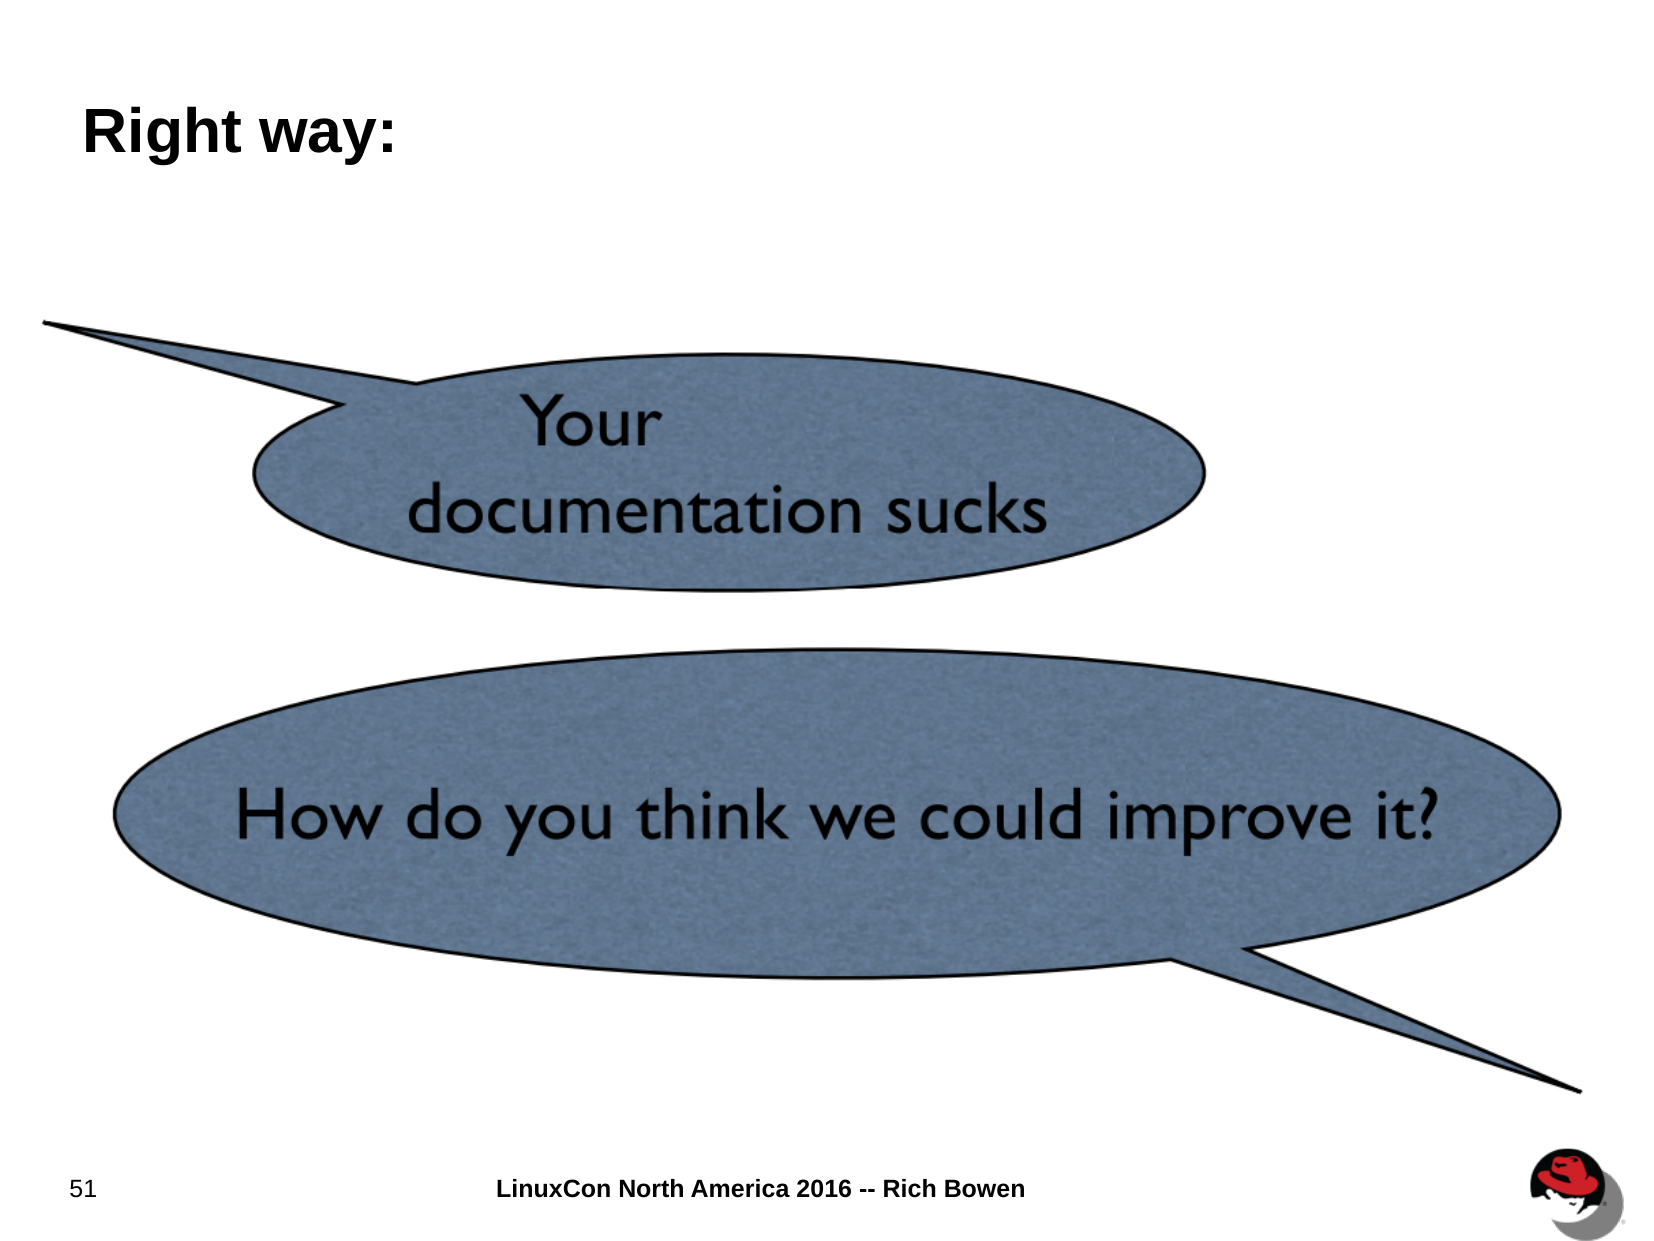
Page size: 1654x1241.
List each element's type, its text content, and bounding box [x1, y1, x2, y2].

title Right way: [82, 37, 1571, 226]
picture [30, 305, 1596, 1111]
picture [1529, 1146, 1613, 1224]
